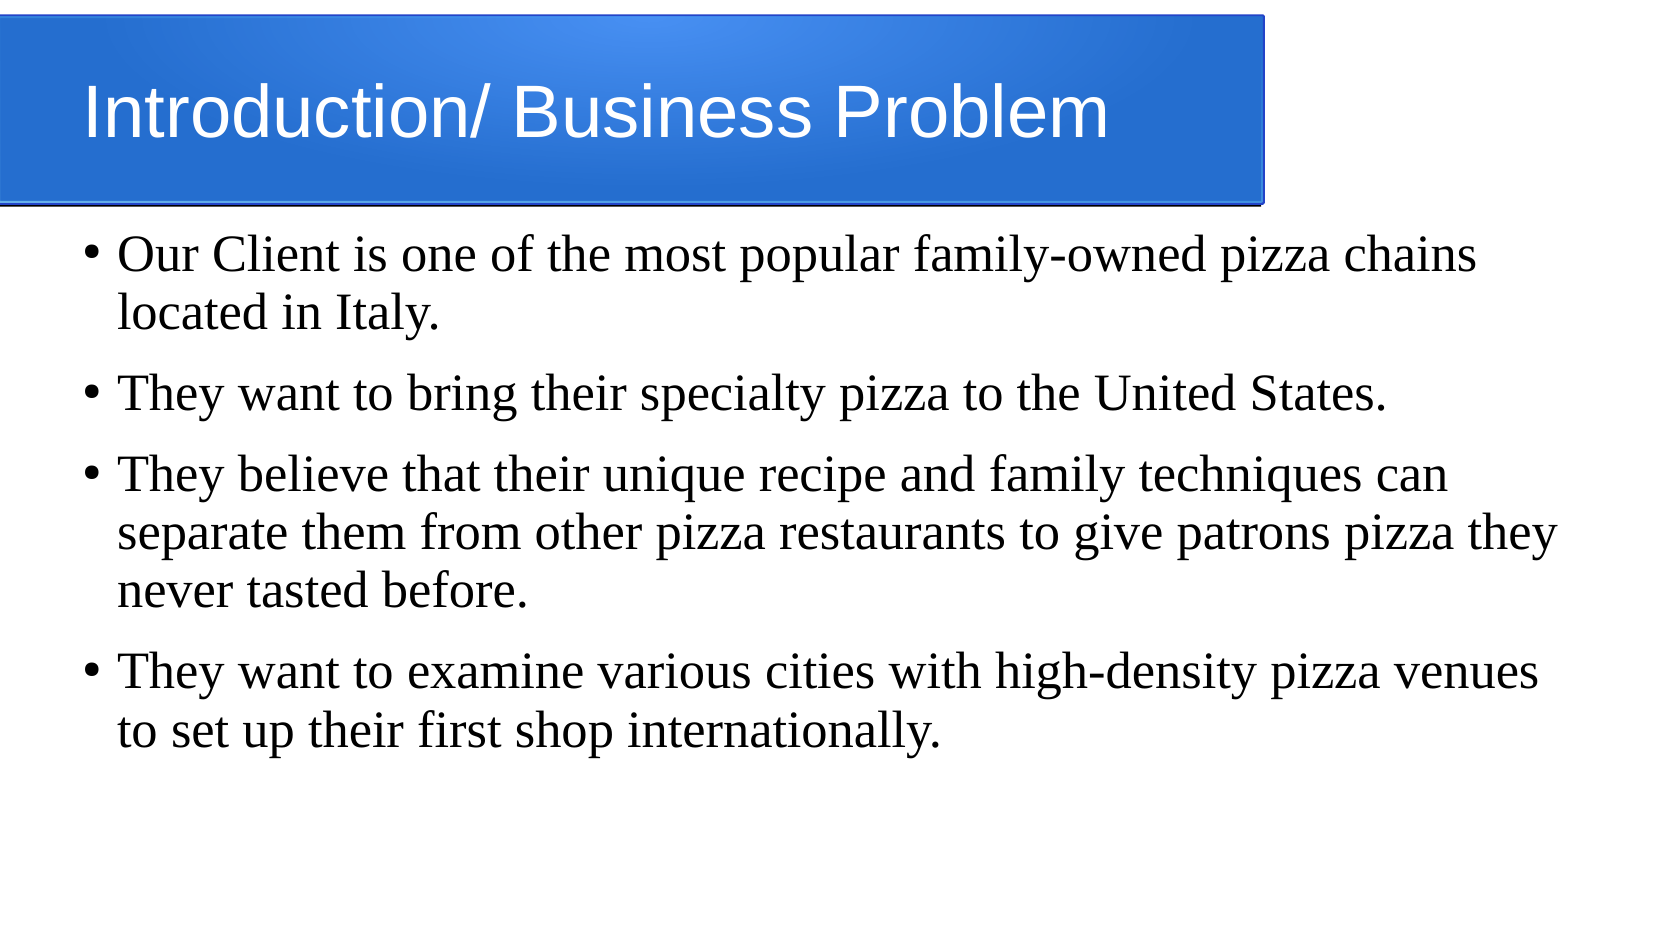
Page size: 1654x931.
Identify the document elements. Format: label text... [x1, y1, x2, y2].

title Introduction/ Business Problem [82, 35, 1235, 189]
list Our Client is one of the most popular family-owned pizza chains located in Italy. They want to bring their specialty pizza to the United States. They believe that their unique recipe and family techniques can separate them from other pizza restaurants to give patrons pizza they never tasted before. They want to examine various cities with high-density pizza venues to set up their first shop internationally. [82, 224, 1571, 764]
